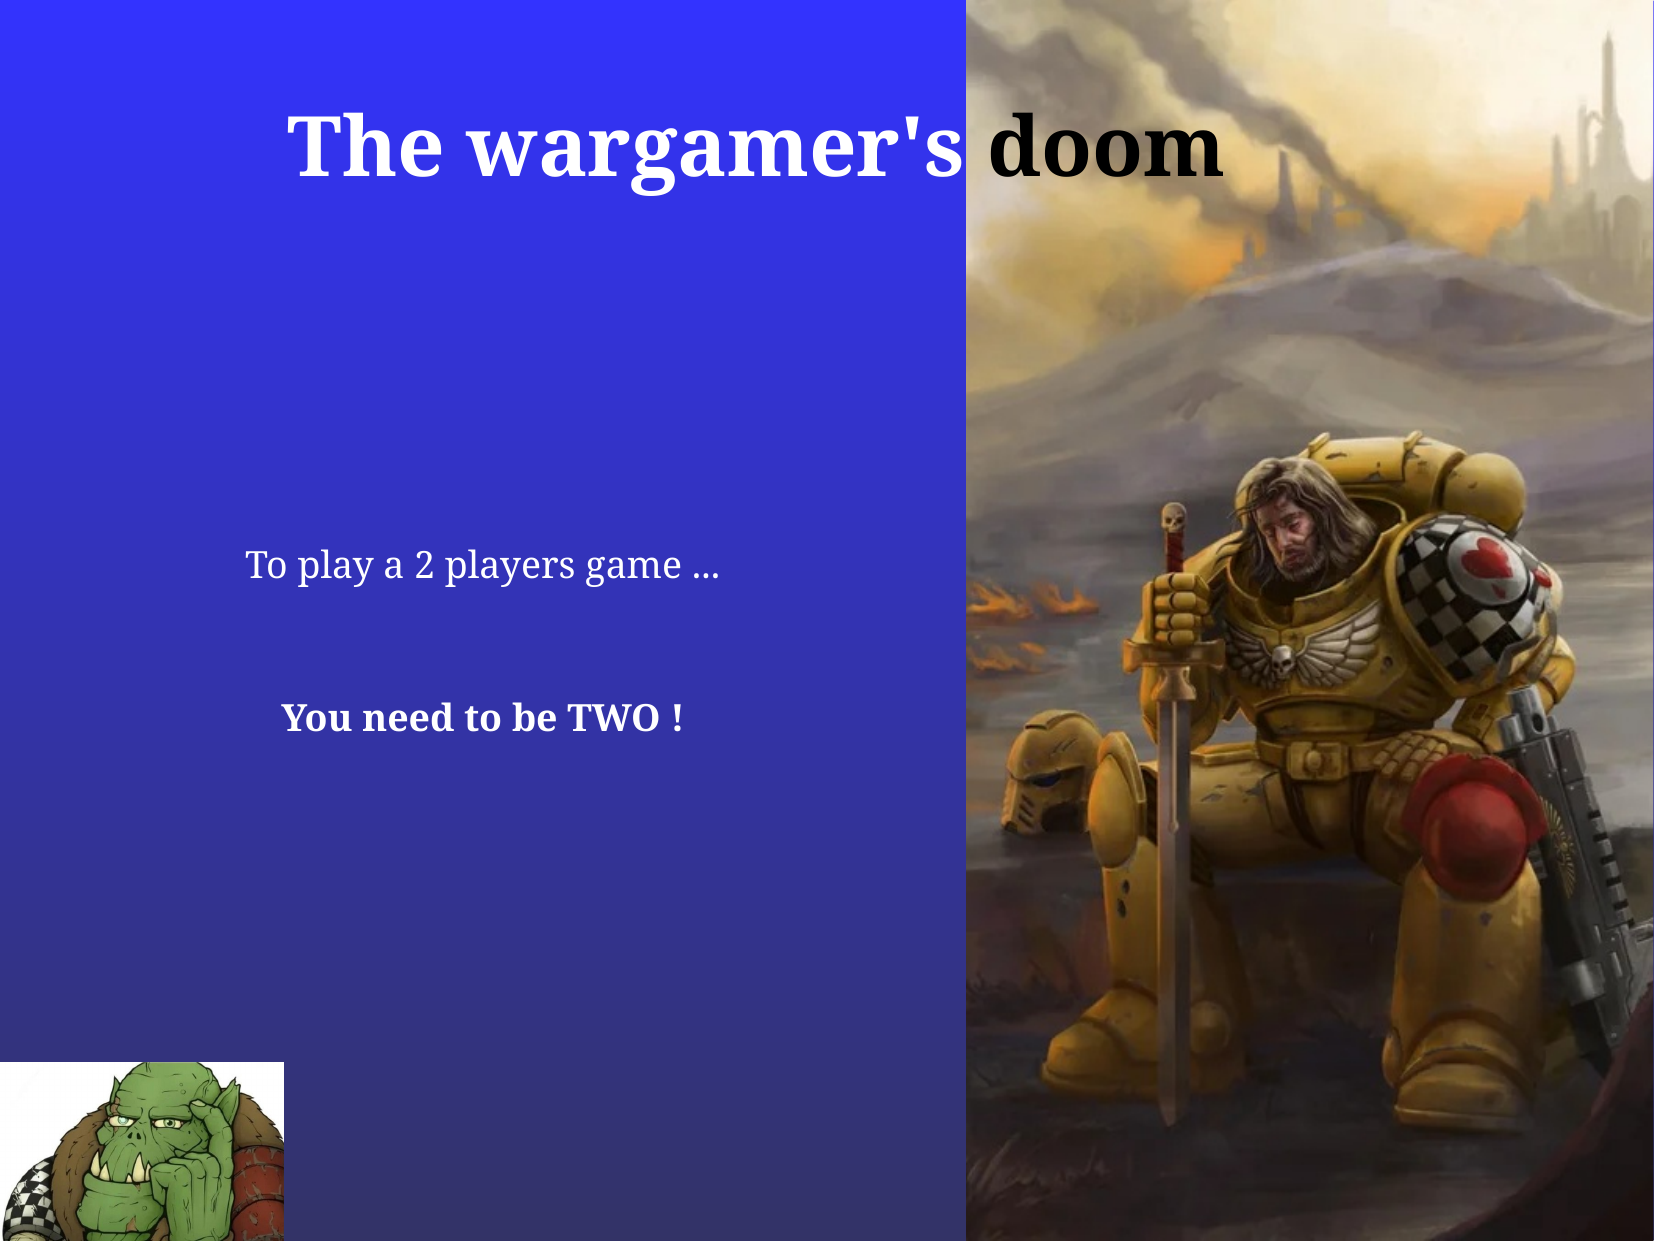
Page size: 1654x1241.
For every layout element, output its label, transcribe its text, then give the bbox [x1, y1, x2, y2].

picture [0, 1062, 284, 1241]
picture [966, 0, 1654, 1241]
text_box The wargamer's doom [7, 79, 1241, 213]
text_box To play a 2 players game ... You need to be TWO ! [0, 531, 967, 780]
